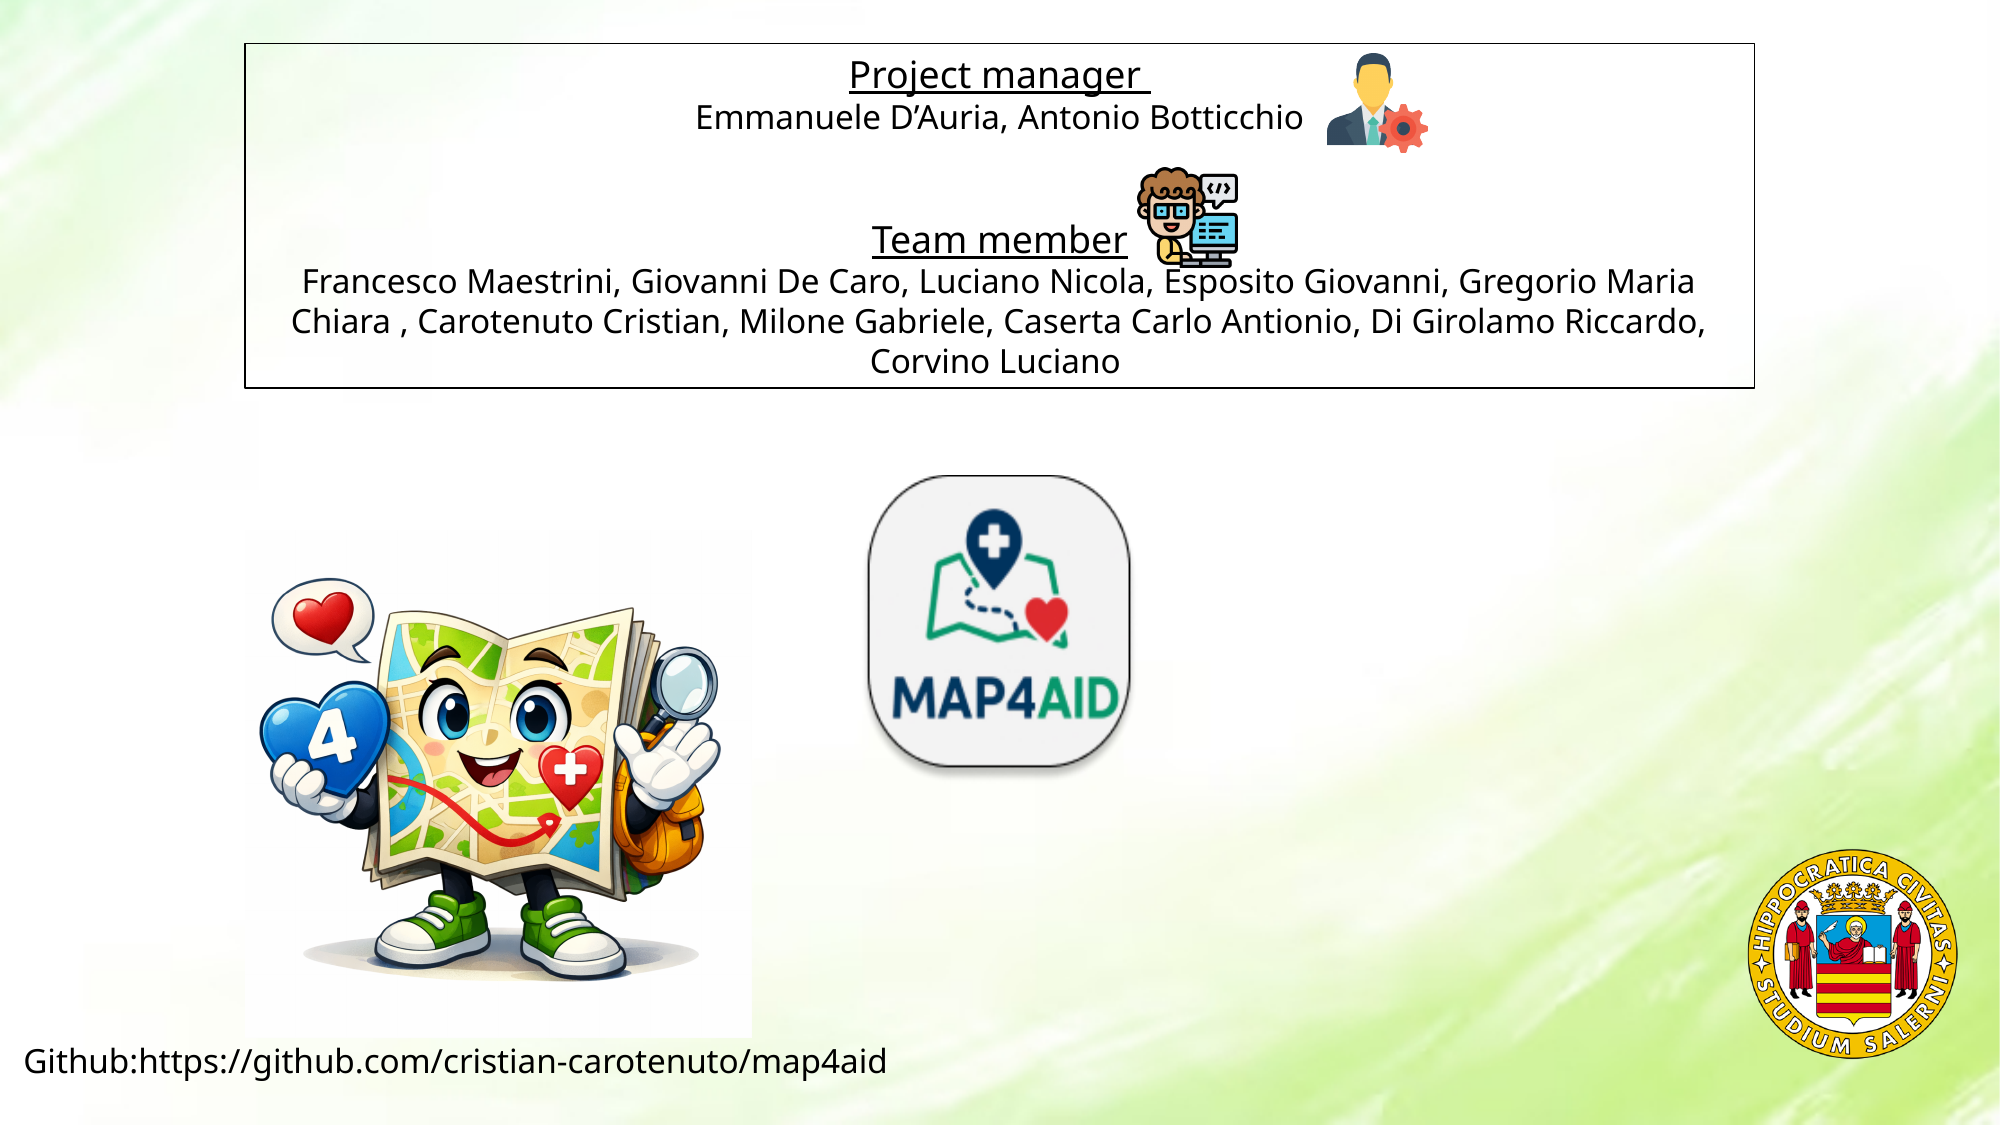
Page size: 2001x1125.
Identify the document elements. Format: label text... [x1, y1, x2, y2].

text_box Project manager Emmanuele D’Auria, Antonio Botticchio Team member Francesco Maestrini, Giovanni De Caro, Luciano Nicola, Esposito Giovanni, Gregorio Maria Chiara , Carotenuto Cristian, Milone Gabriele, Caserta Carlo Antionio, Di Girolamo Riccardo, Corvino Luciano [245, 43, 1755, 388]
text_box Github:https://github.com/cristian-carotenuto/map4aid [0, 1025, 913, 1125]
picture [0, 0, 2000, 1125]
